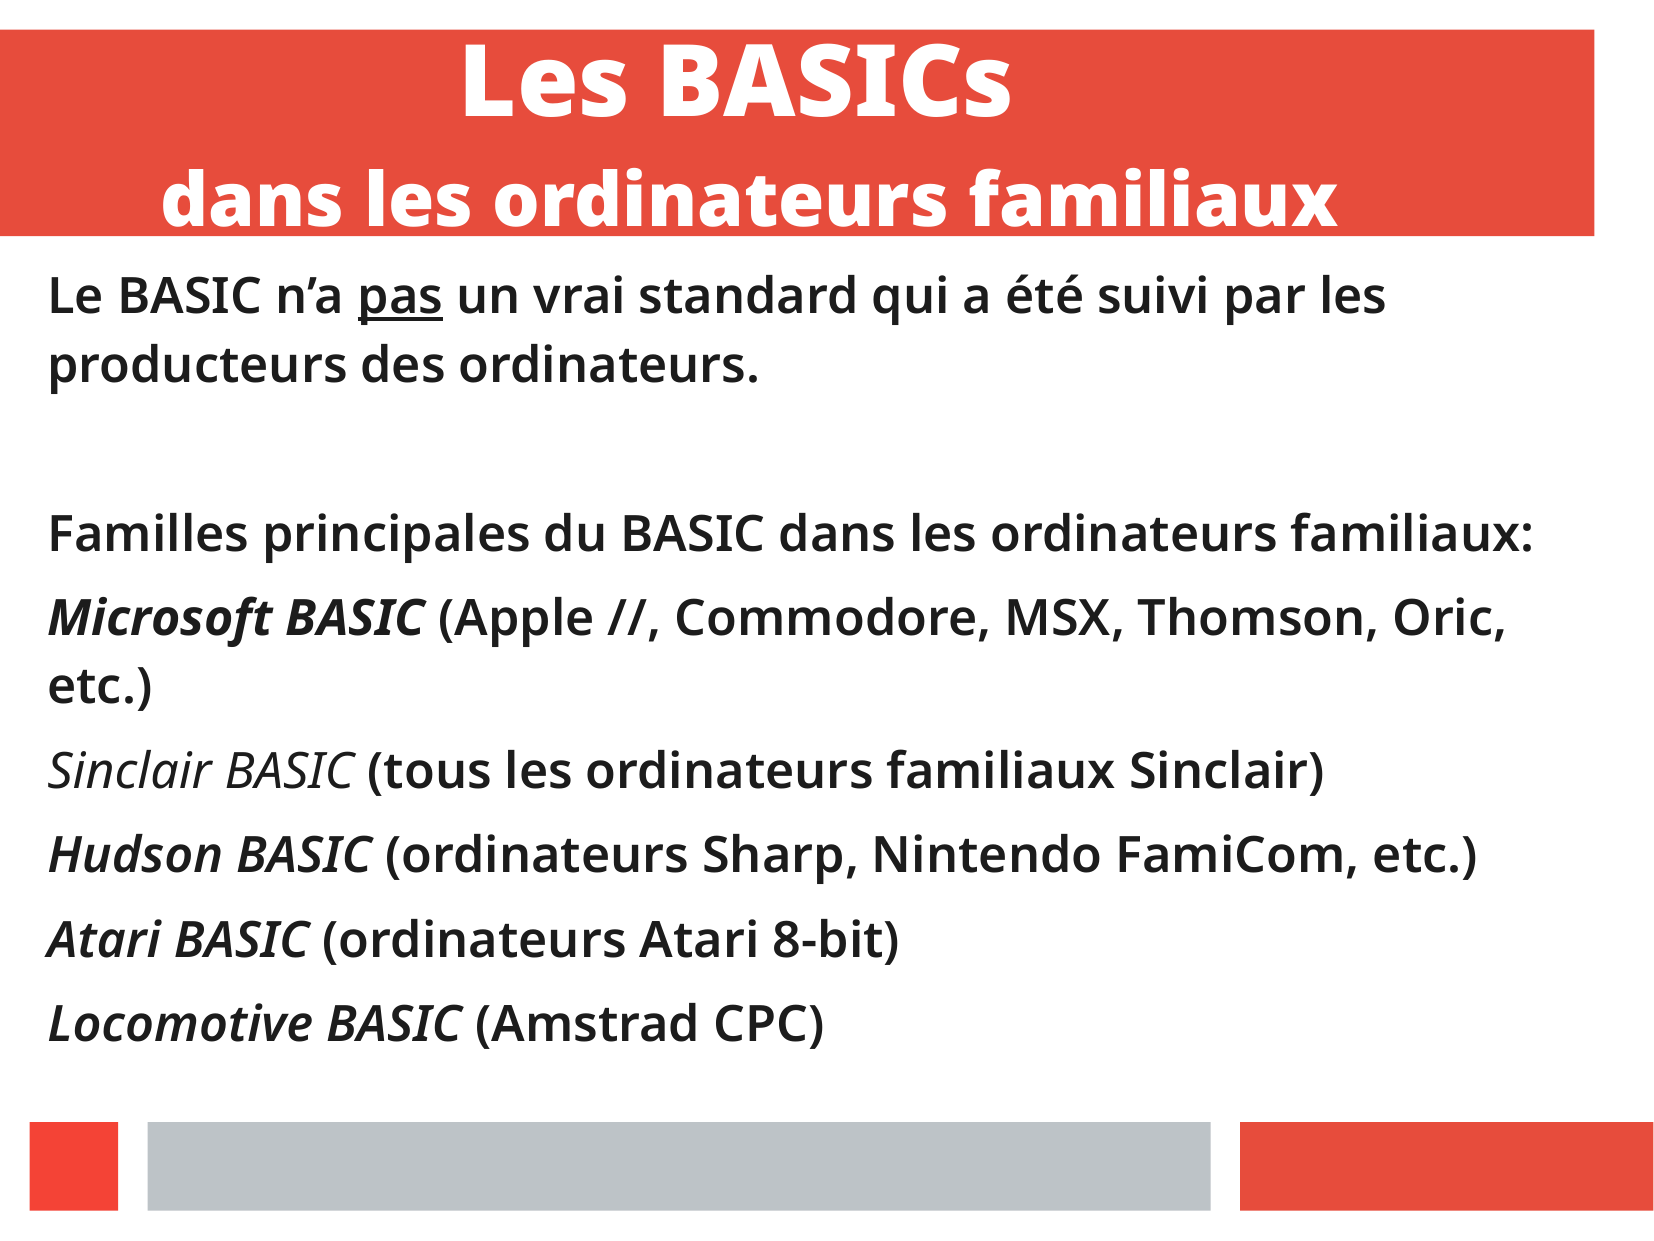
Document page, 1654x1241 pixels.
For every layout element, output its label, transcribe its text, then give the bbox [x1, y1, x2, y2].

title Les BASICs dans les ordinateurs familiaux [47, 0, 1453, 249]
list Le BASIC n’a pas un vrai standard qui a été suivi par les producteurs des ordinateurs. Familles principales du BASIC dans les ordinateurs familiaux: Microsoft BASIC (Apple //, Commodore, MSX, Thomson, Oric, etc.) Sinclair BASIC (tous les ordinateurs familiaux Sinclair) Hudson BASIC (ordinateurs Sharp, Nintendo FamiCom, etc.) Atari BASIC (ordinateurs Atari 8-bit) Locomotive BASIC (Amstrad CPC) [47, 259, 1619, 1075]
